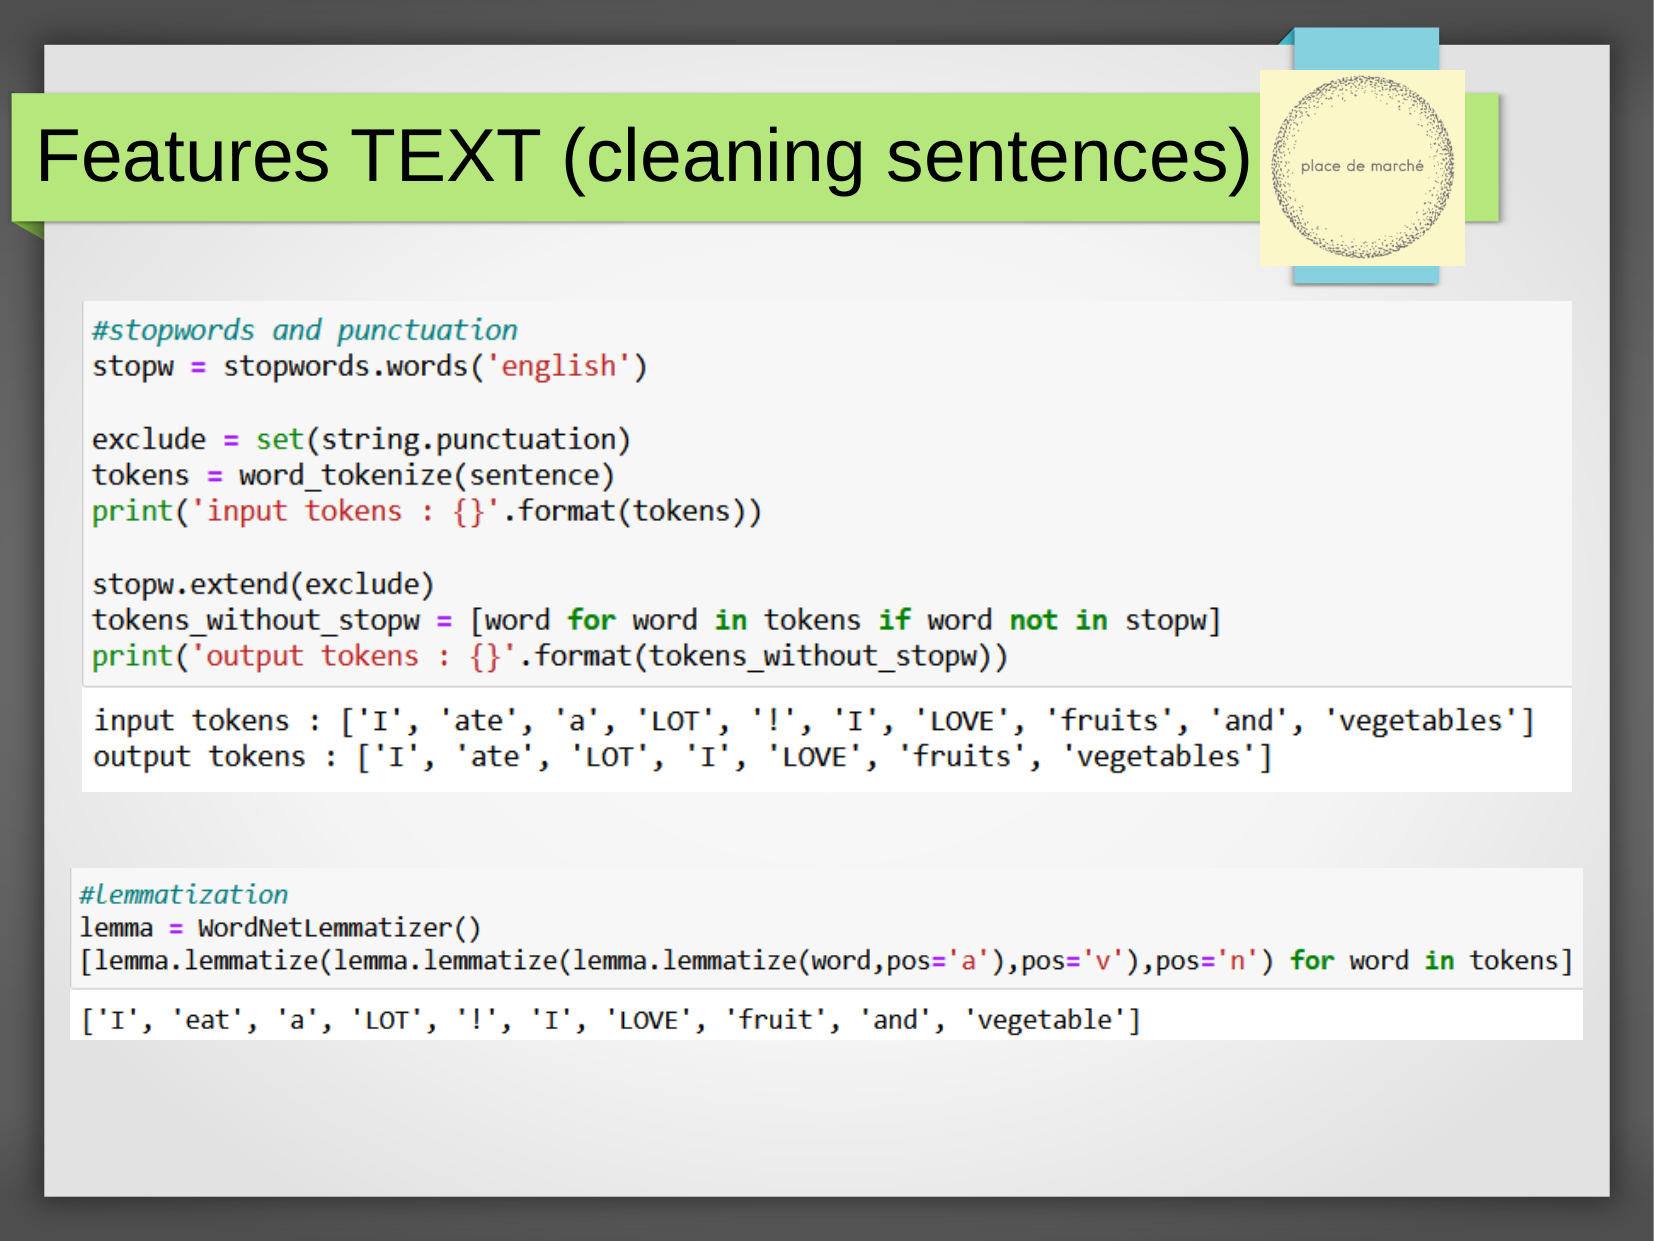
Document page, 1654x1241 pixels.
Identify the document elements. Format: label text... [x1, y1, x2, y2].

title Features TEXT (cleaning sentences) [35, 70, 1260, 239]
picture [0, 0, 1654, 1241]
